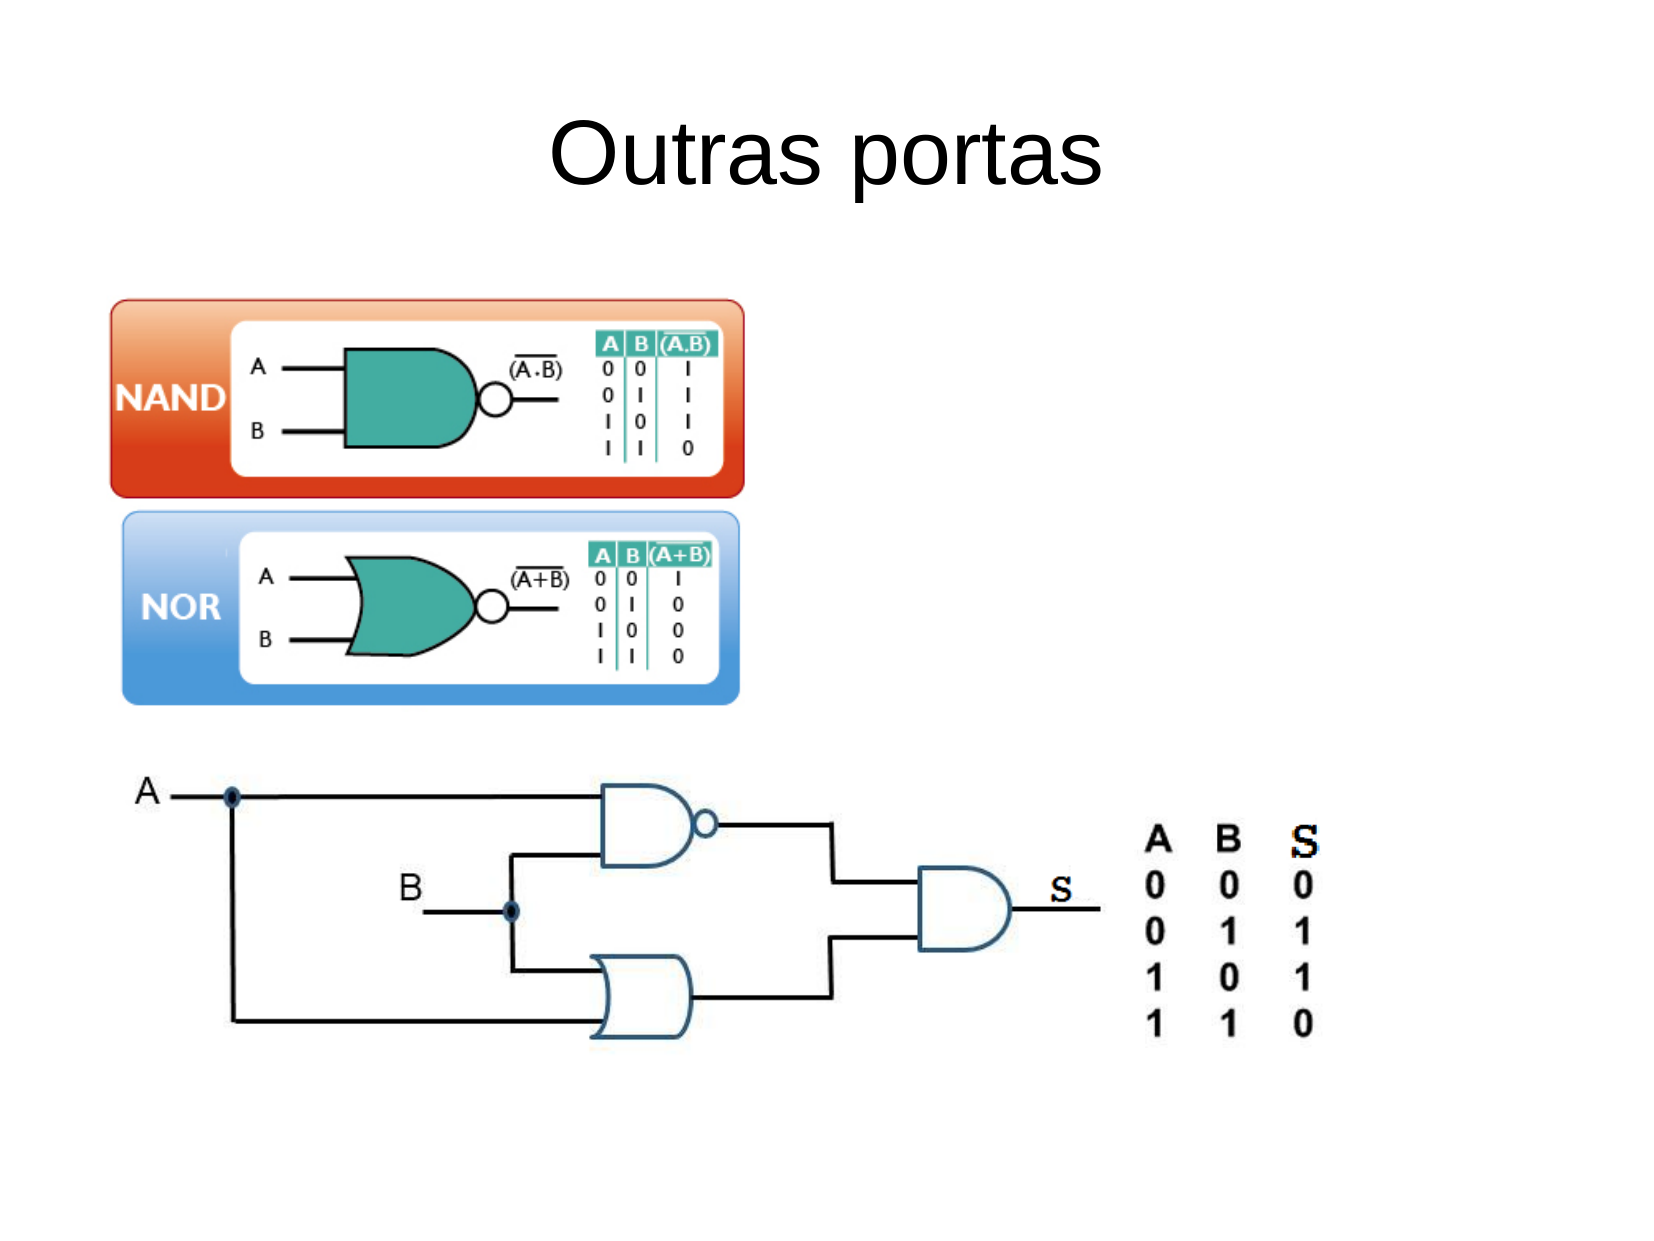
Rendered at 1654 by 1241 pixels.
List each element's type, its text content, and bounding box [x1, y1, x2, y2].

picture [106, 295, 750, 502]
title Outras portas [82, 49, 1571, 257]
picture [1133, 803, 1335, 1048]
picture [118, 755, 1115, 1062]
picture [118, 505, 745, 712]
